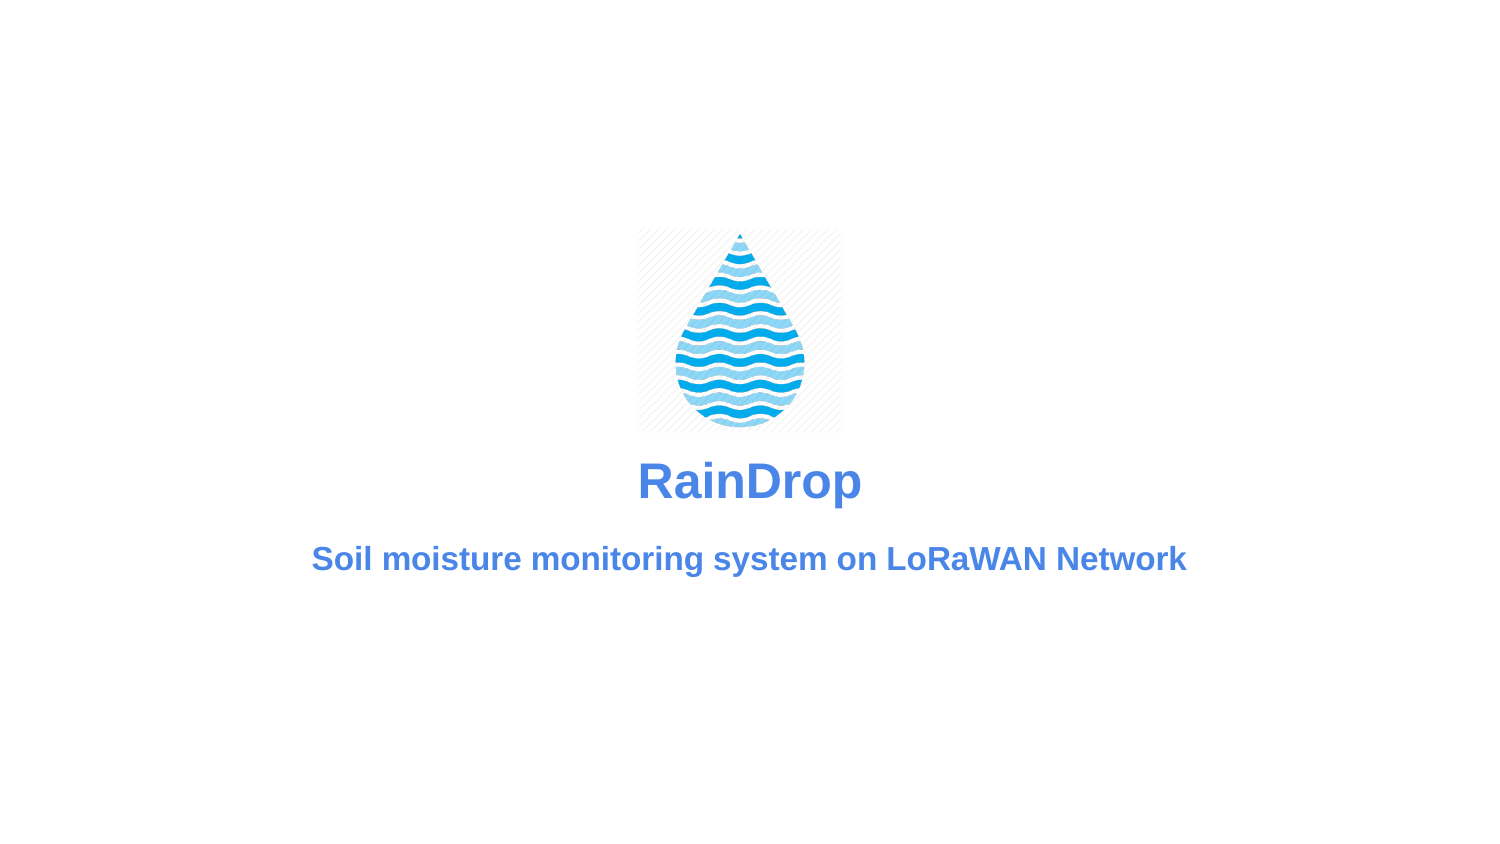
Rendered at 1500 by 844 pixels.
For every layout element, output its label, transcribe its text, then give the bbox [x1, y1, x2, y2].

title RainDrop [598, 433, 902, 522]
title Soil moisture monitoring system on LoRaWAN Network [254, 522, 1246, 617]
picture [636, 227, 843, 434]
